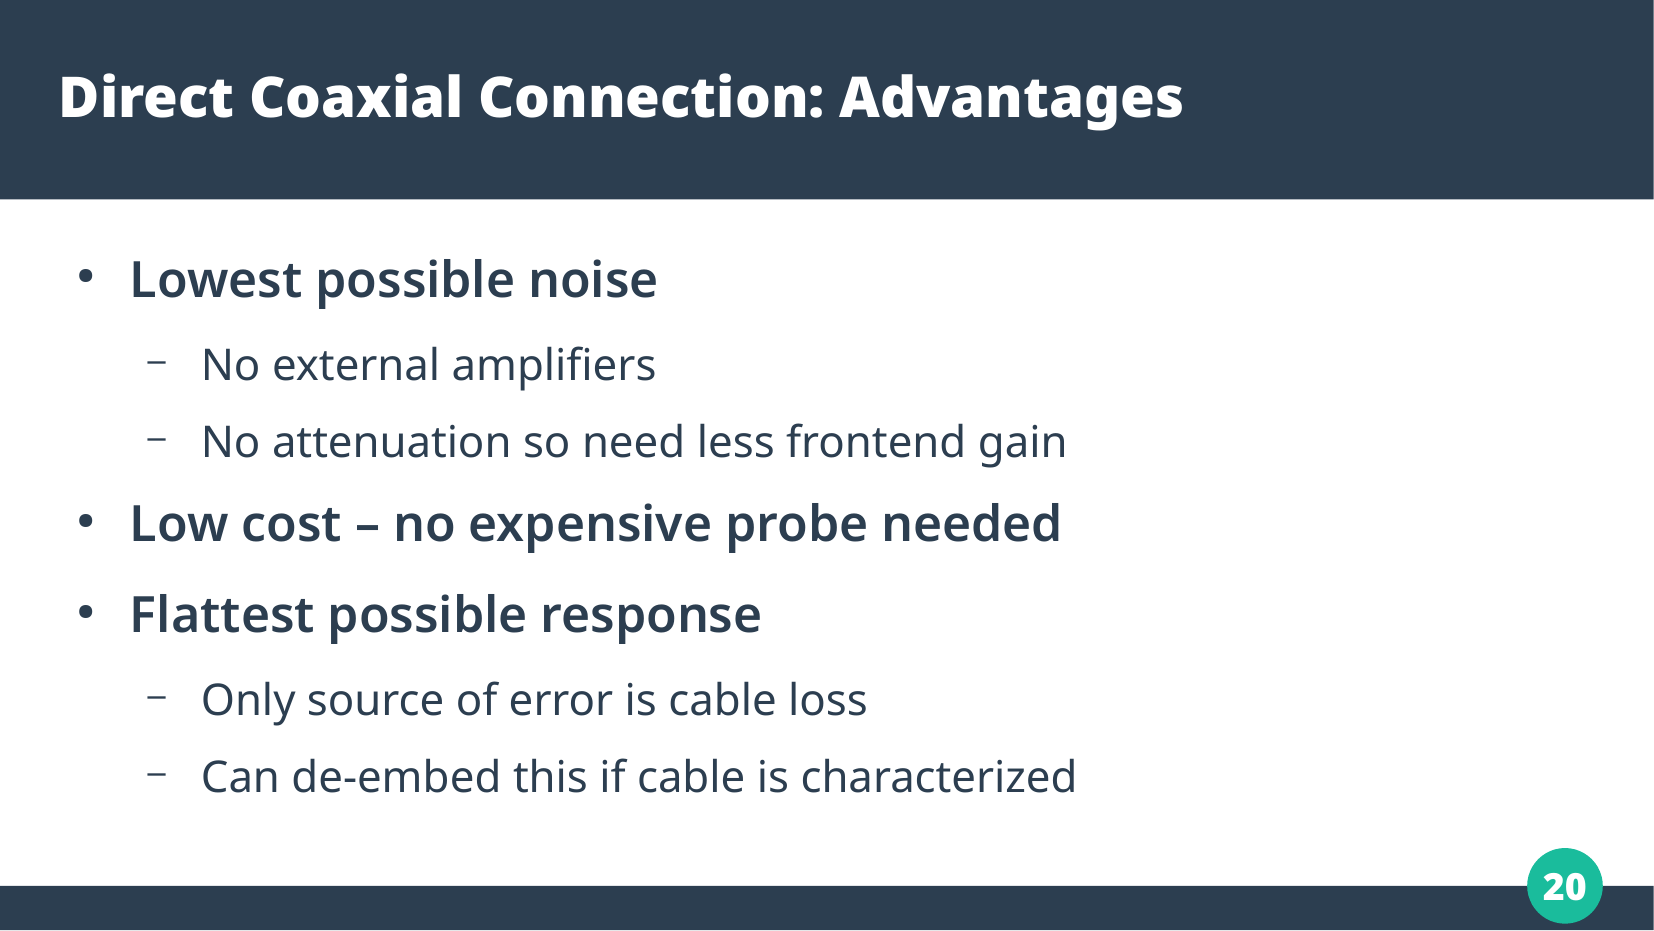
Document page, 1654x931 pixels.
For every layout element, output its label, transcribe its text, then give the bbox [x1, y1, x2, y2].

title Direct Coaxial Connection: Advantages [59, 37, 1595, 155]
list Lowest possible noise No external amplifiers No attenuation so need less frontend gain Low cost – no expensive probe needed Flattest possible response Only source of error is cable loss Can de-embed this if cable is characterized [59, 243, 1595, 864]
